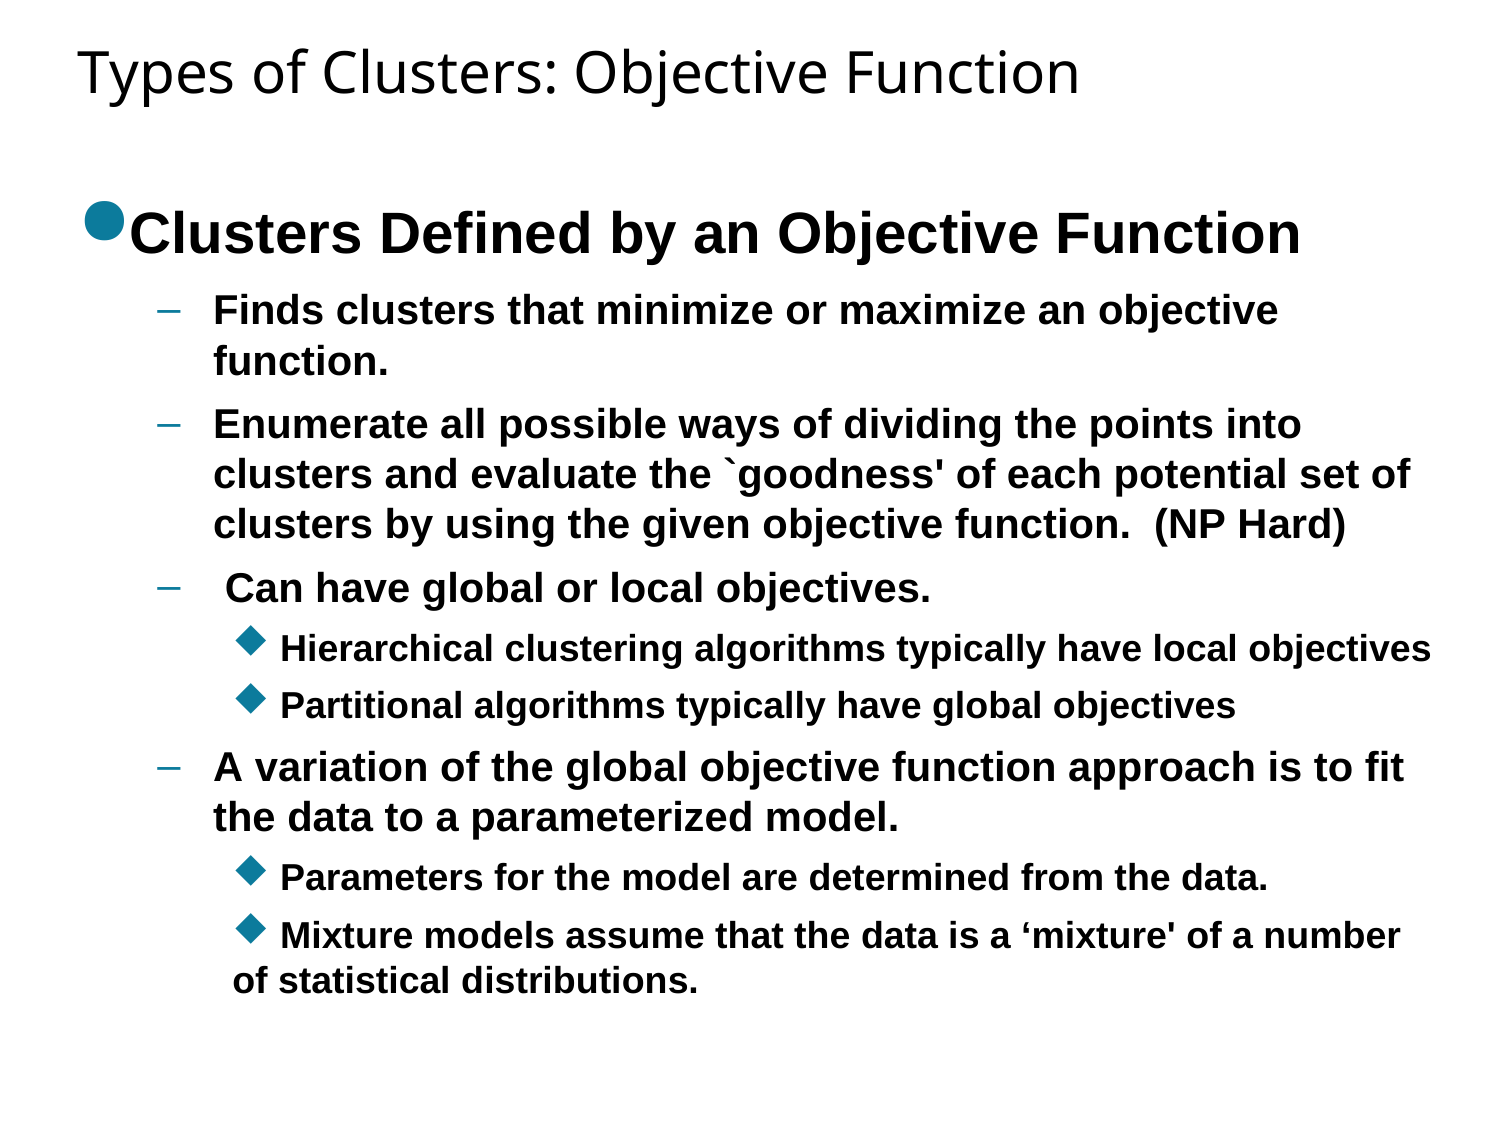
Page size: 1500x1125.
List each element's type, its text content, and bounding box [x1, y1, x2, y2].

text_box Clusters Defined by an Objective Function Finds clusters that minimize or maximize an objective function. Enumerate all possible ways of dividing the points into clusters and evaluate the `goodness' of each potential set of clusters by using the given objective function. (NP Hard) Can have global or local objectives. Hierarchical clustering algorithms typically have local objectives Partitional algorithms typically have global objectives A variation of the global objective function approach is to fit the data to a parameterized model. Parameters for the model are determined from the data. Mixture models assume that the data is a ‘mixture' of a number of statistical distributions. [67, 187, 1463, 1038]
text_box Types of Clusters: Objective Function [62, 24, 1463, 113]
